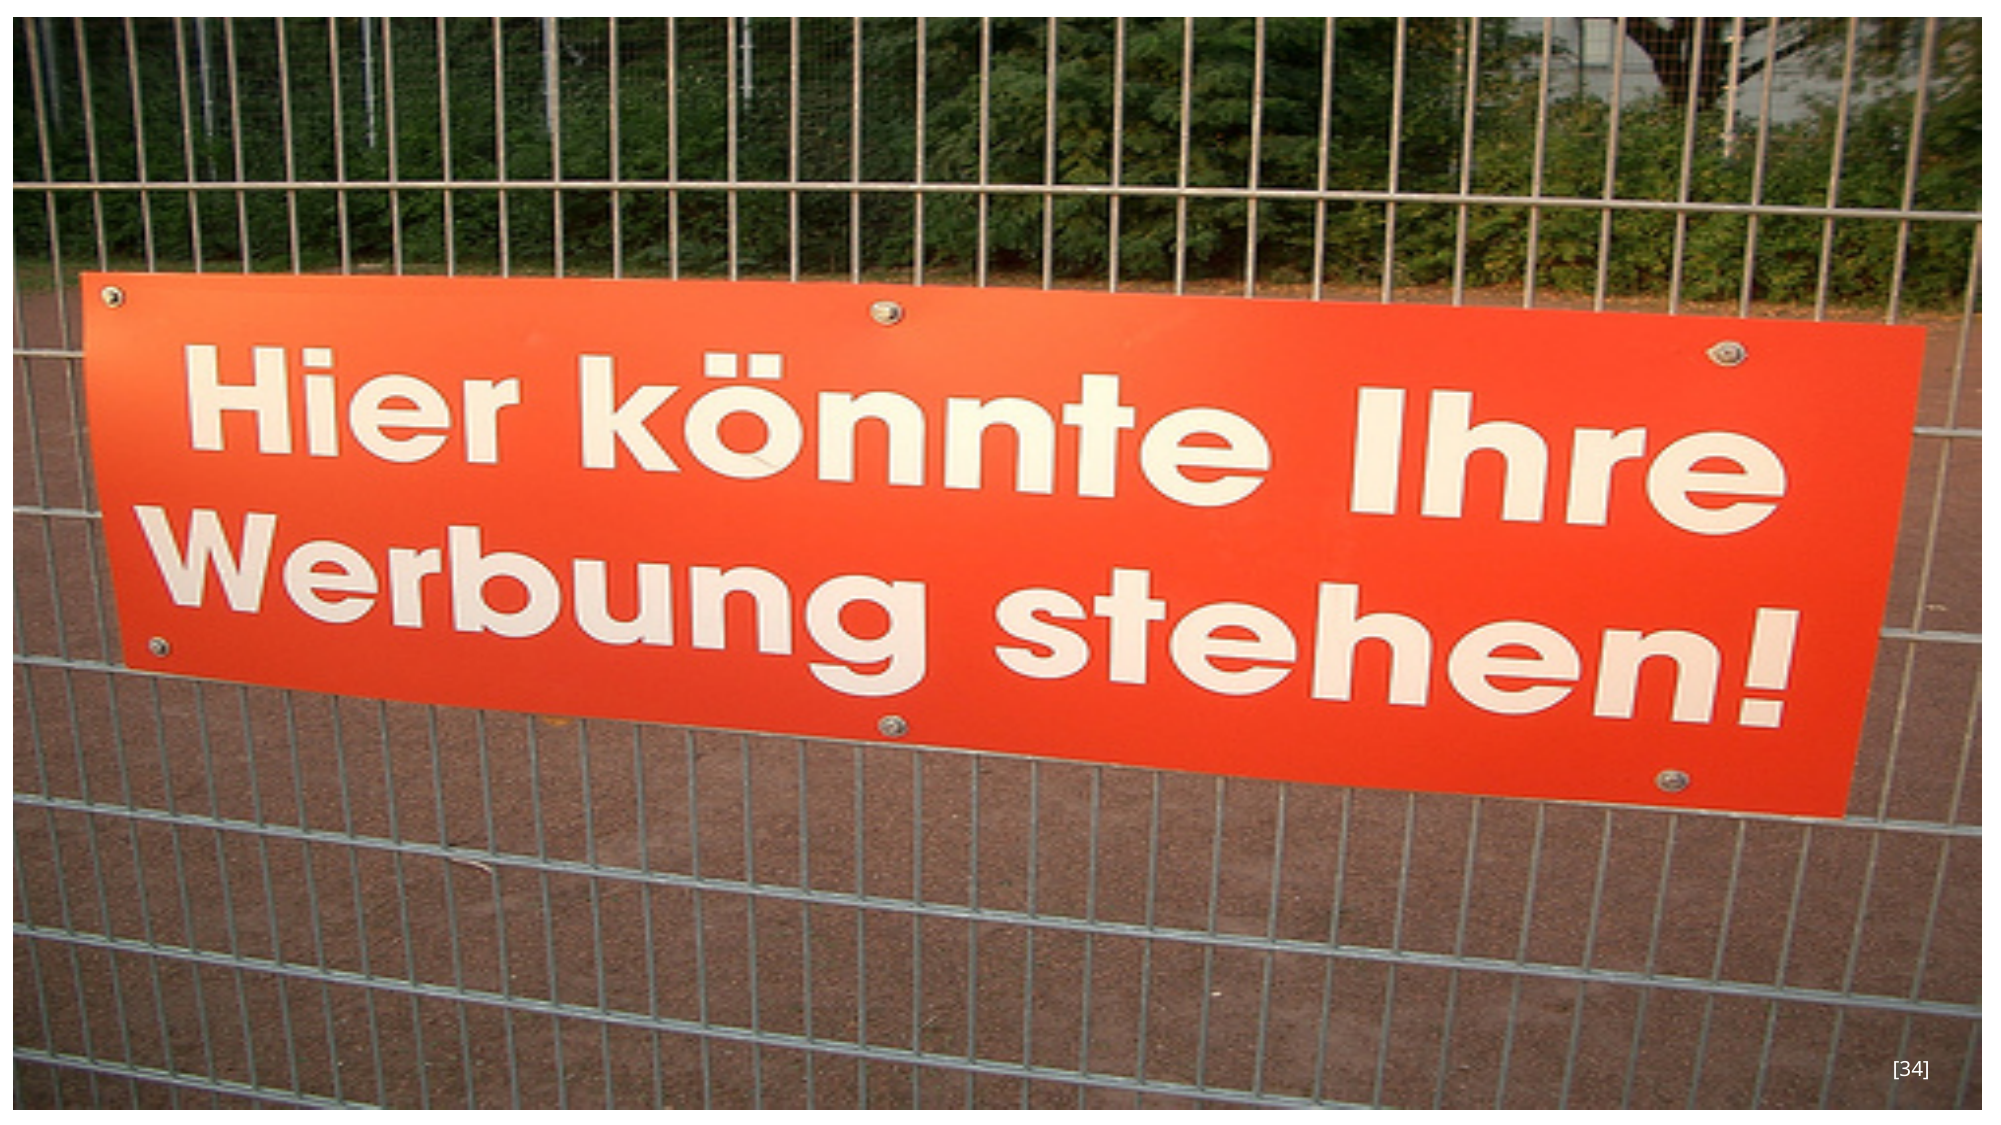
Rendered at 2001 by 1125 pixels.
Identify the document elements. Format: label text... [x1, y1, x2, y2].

title [34] [1877, 1051, 1973, 1085]
picture [13, 17, 1982, 1110]
